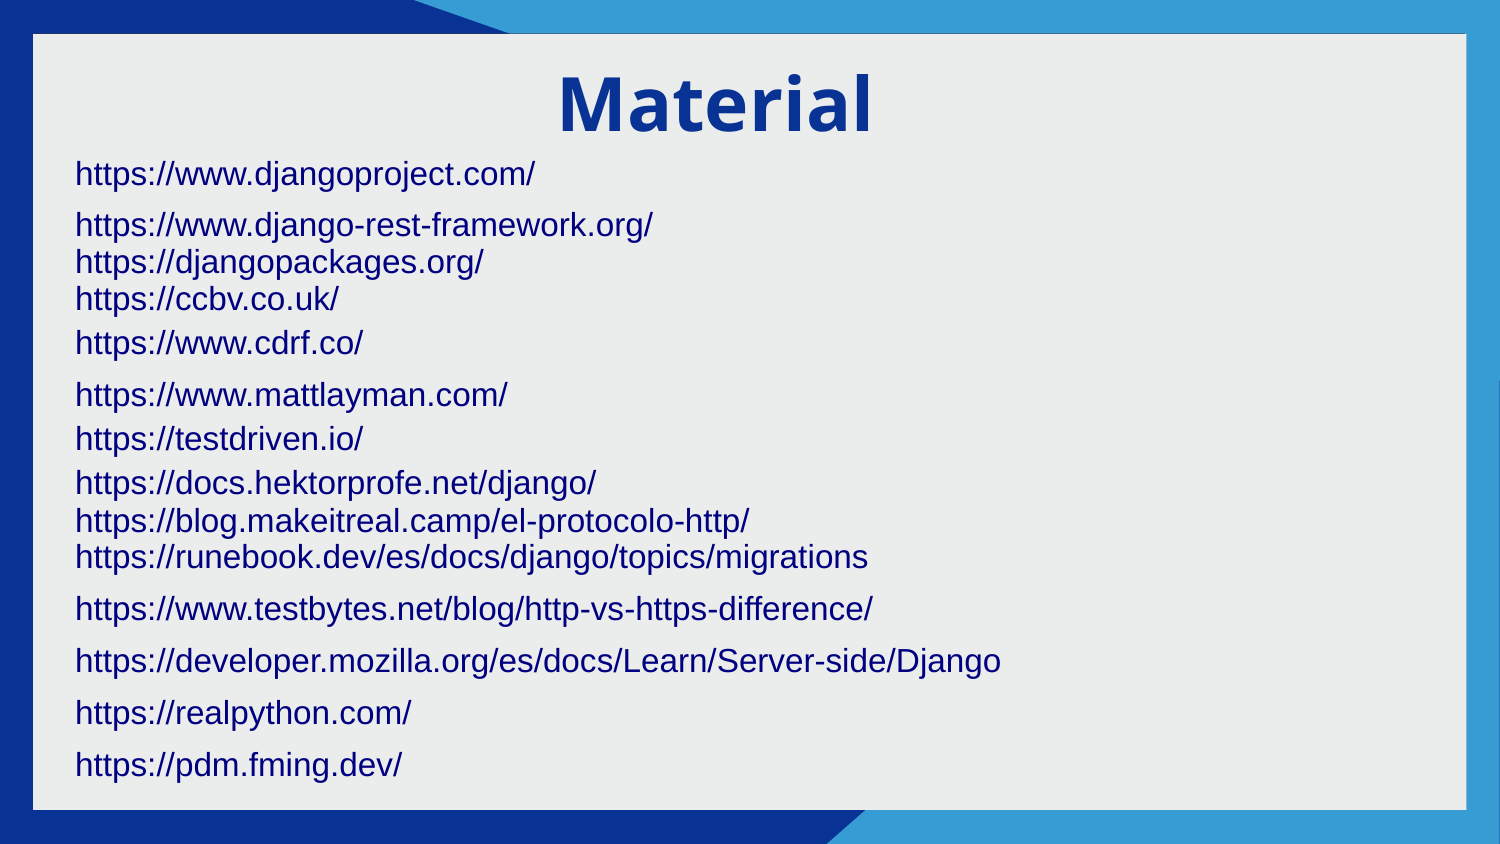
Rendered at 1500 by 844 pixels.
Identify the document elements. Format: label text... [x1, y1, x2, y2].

text_box https://www.django-rest-framework.org/ [60, 199, 876, 252]
text_box https://testdriven.io/ [60, 413, 464, 457]
text_box https://pdm.fming.dev/ [60, 738, 520, 791]
text_box https://docs.hektorprofe.net/django/ [60, 457, 1101, 510]
text_box https://www.mattlayman.com/ [60, 369, 670, 422]
text_box https://realpython.com/ [60, 687, 527, 739]
text_box https://ccbv.co.uk/ [60, 272, 431, 325]
text_box https://www.cdrf.co/ [60, 317, 475, 369]
text_box https://www.djangoproject.com/ [60, 147, 1447, 200]
title Material [0, 36, 1431, 178]
text_box https://developer.mozilla.org/es/docs/Learn/Server-side/Django [60, 635, 1336, 688]
text_box https://blog.makeitreal.camp/el-protocolo-http/ [60, 494, 1002, 531]
text_box https://www.testbytes.net/blog/http-vs-https-difference/ [60, 583, 1175, 635]
text_box https://djangopackages.org/ [60, 236, 613, 289]
text_box https://runebook.dev/es/docs/django/topics/migrations [60, 531, 1148, 583]
